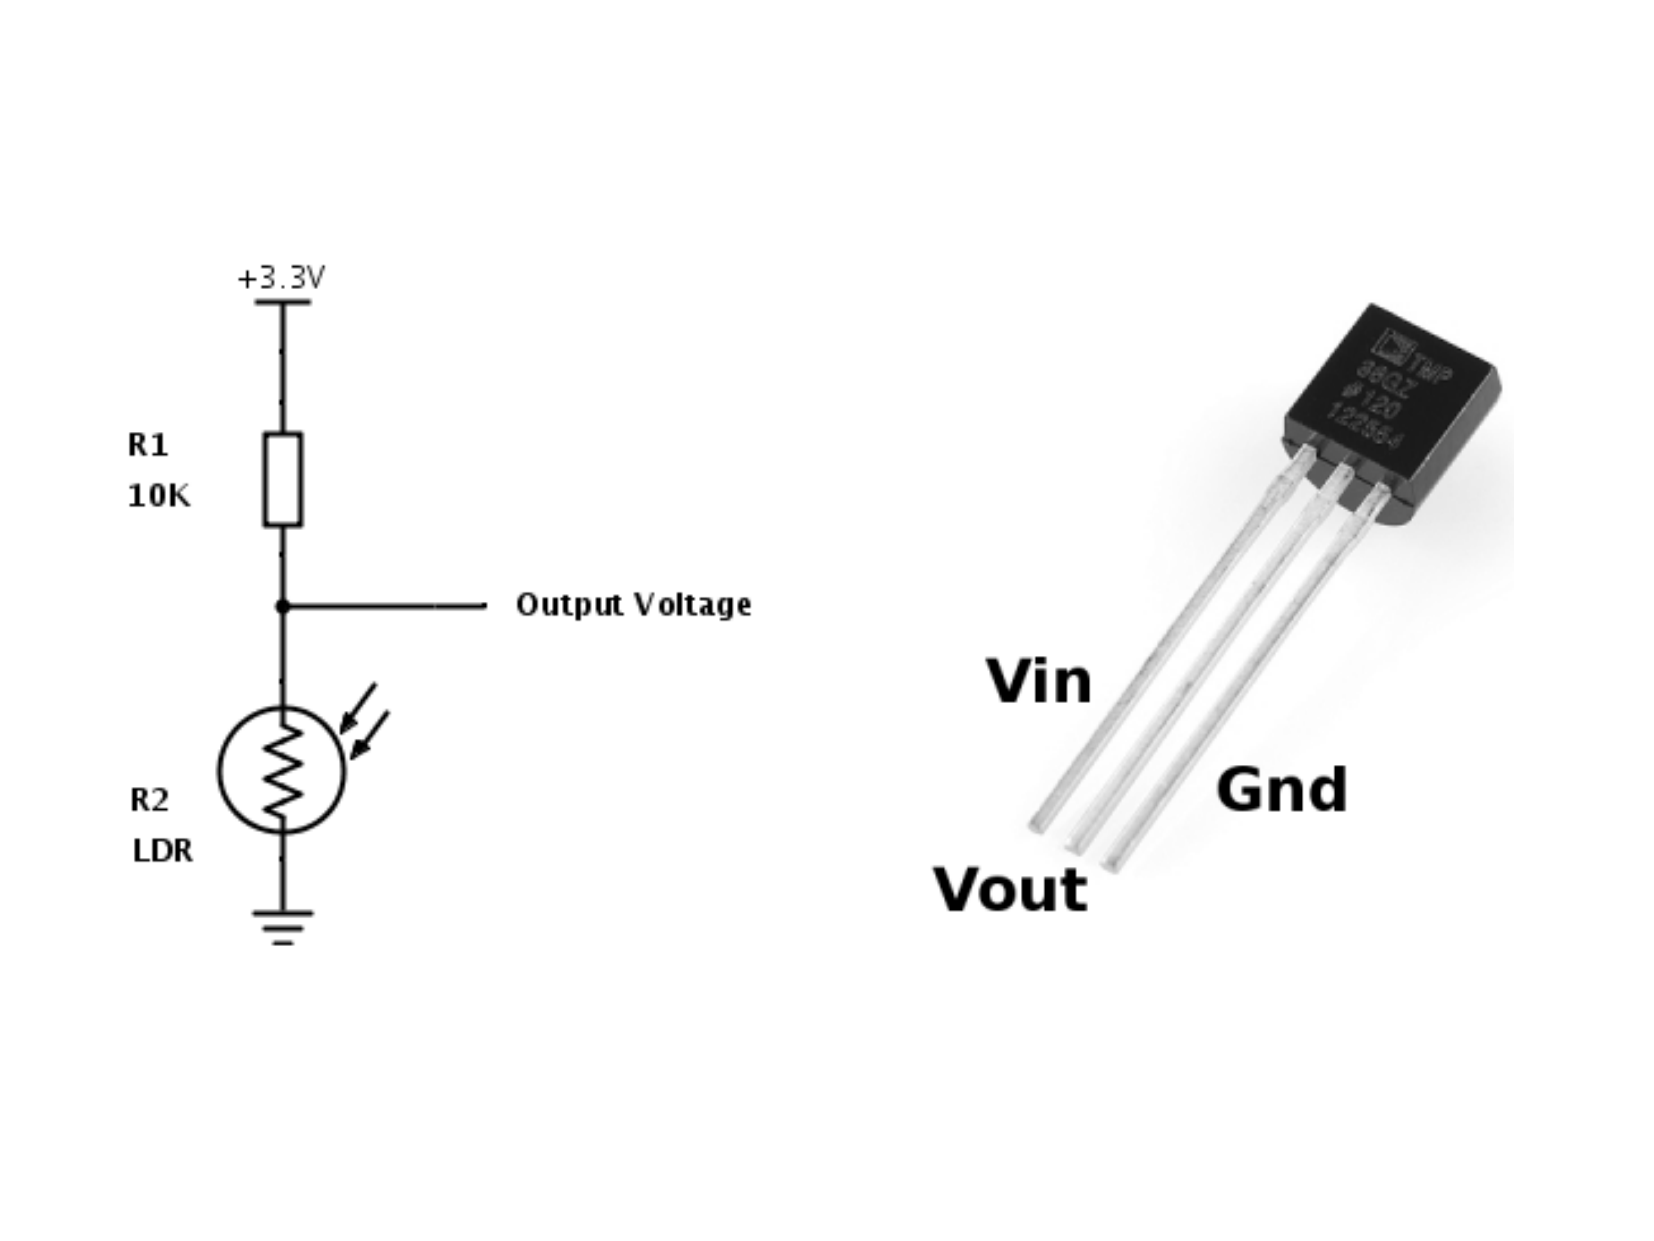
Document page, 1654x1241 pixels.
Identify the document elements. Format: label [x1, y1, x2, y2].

picture [841, 299, 1514, 941]
picture [100, 256, 769, 984]
